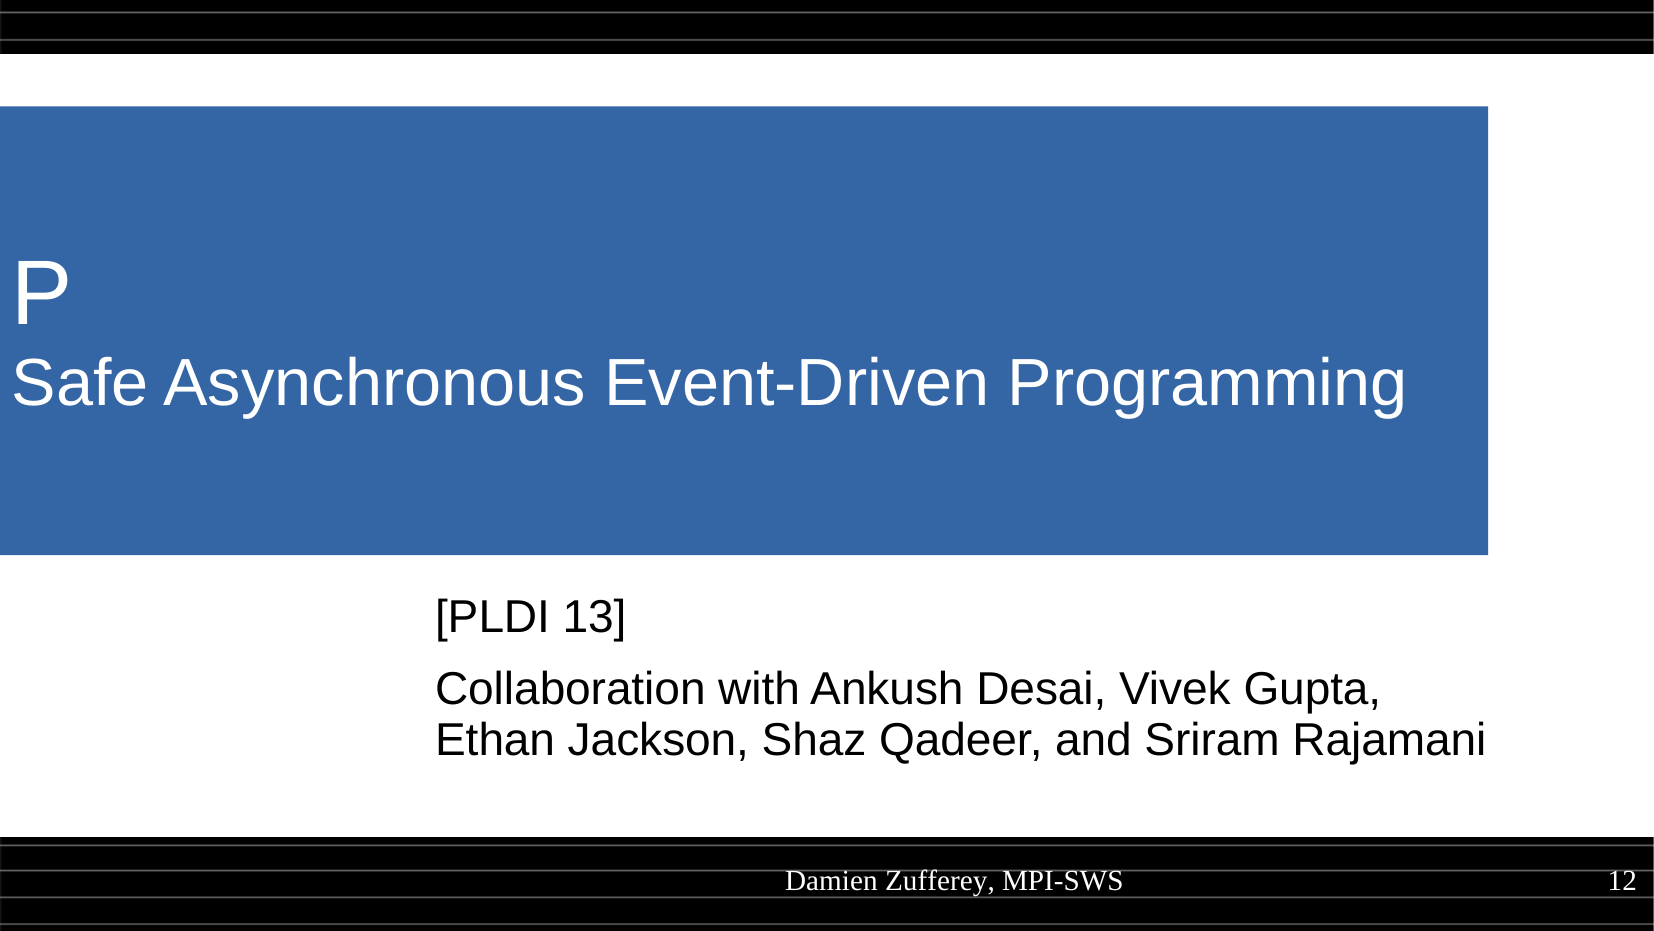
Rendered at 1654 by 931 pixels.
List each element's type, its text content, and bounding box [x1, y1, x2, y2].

picture [0, 0, 1654, 54]
list [PLDI 13] Collaboration with Ankush Desai, Vivek Gupta, Ethan Jackson, Shaz Qadeer, and Sriram Rajamani [435, 590, 1489, 804]
picture [0, 837, 1654, 931]
title P Safe Asynchronous Event-Driven Programming [0, 106, 1489, 556]
